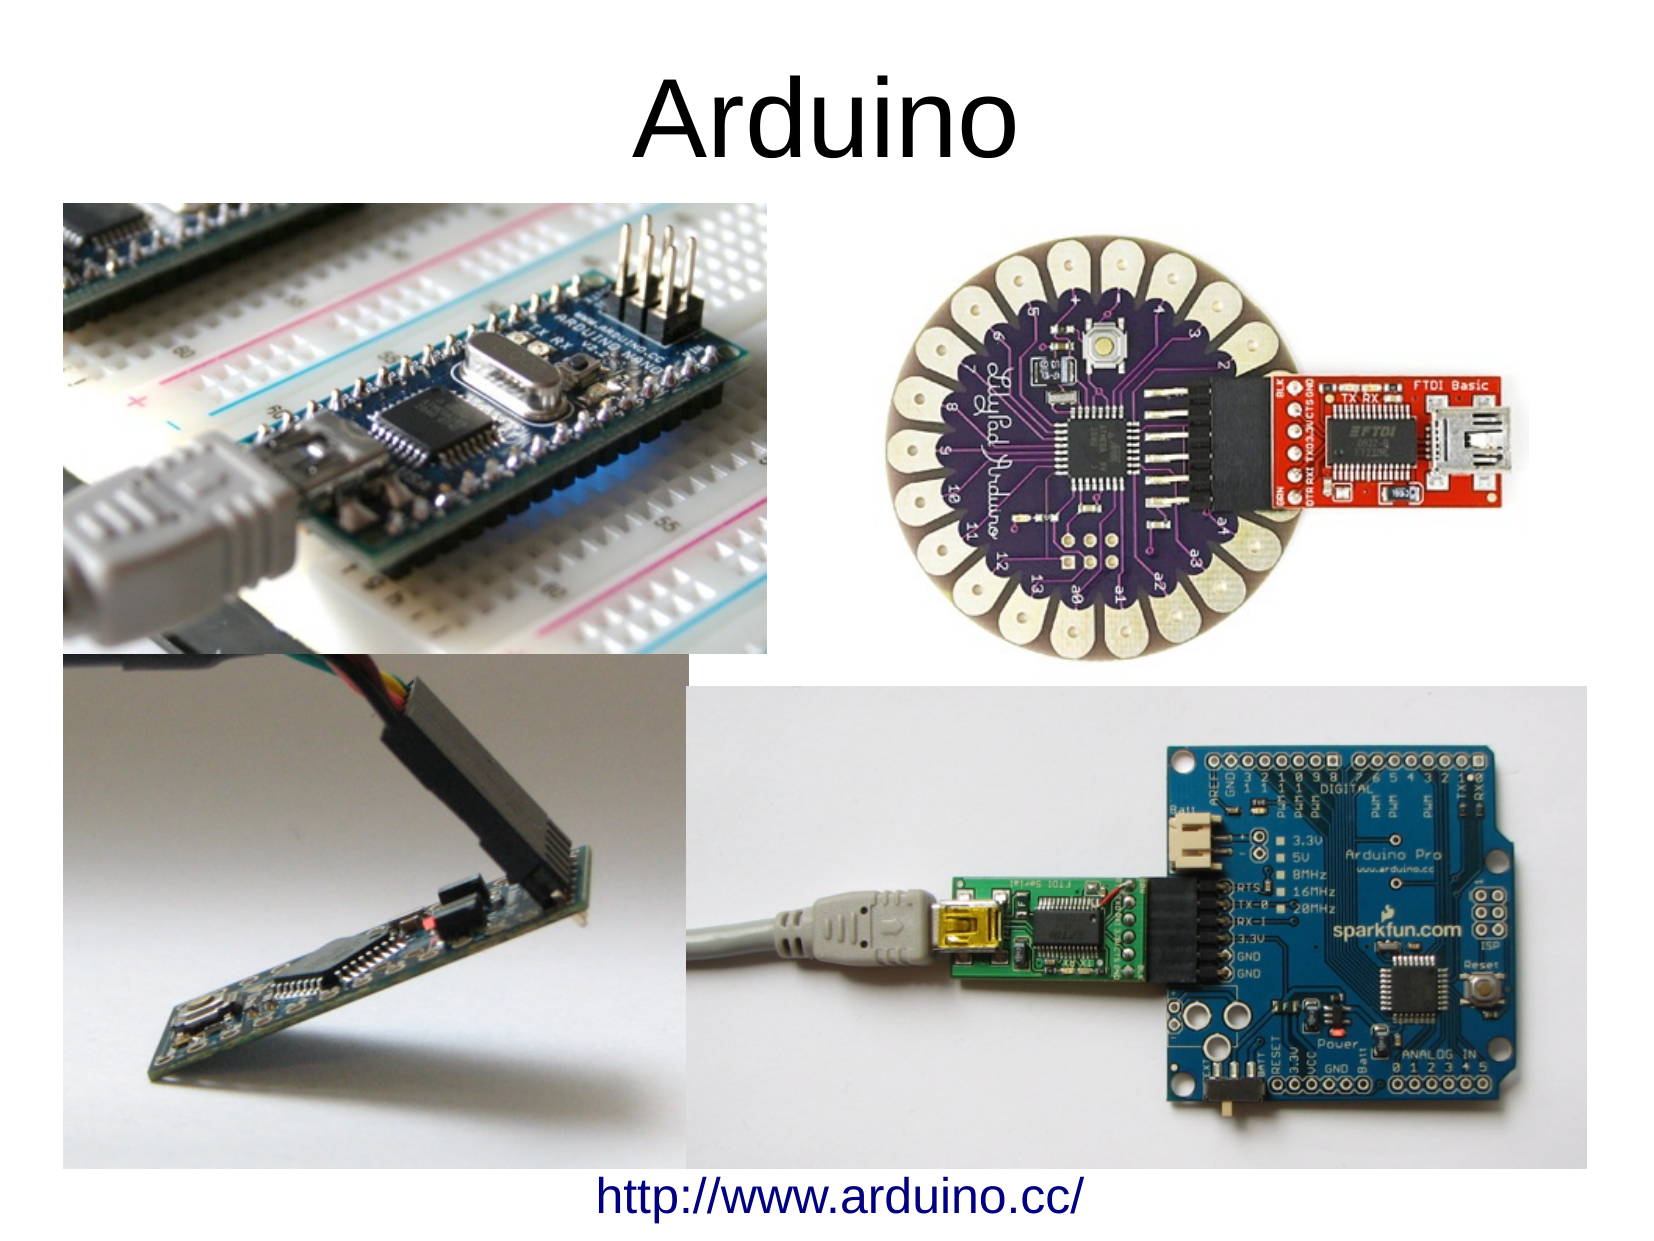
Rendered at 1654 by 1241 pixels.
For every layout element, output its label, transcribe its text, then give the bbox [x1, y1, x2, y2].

title Arduino [82, 49, 1571, 188]
picture [63, 203, 1587, 1169]
text_box http://www.arduino.cc/ [294, 1169, 1387, 1232]
